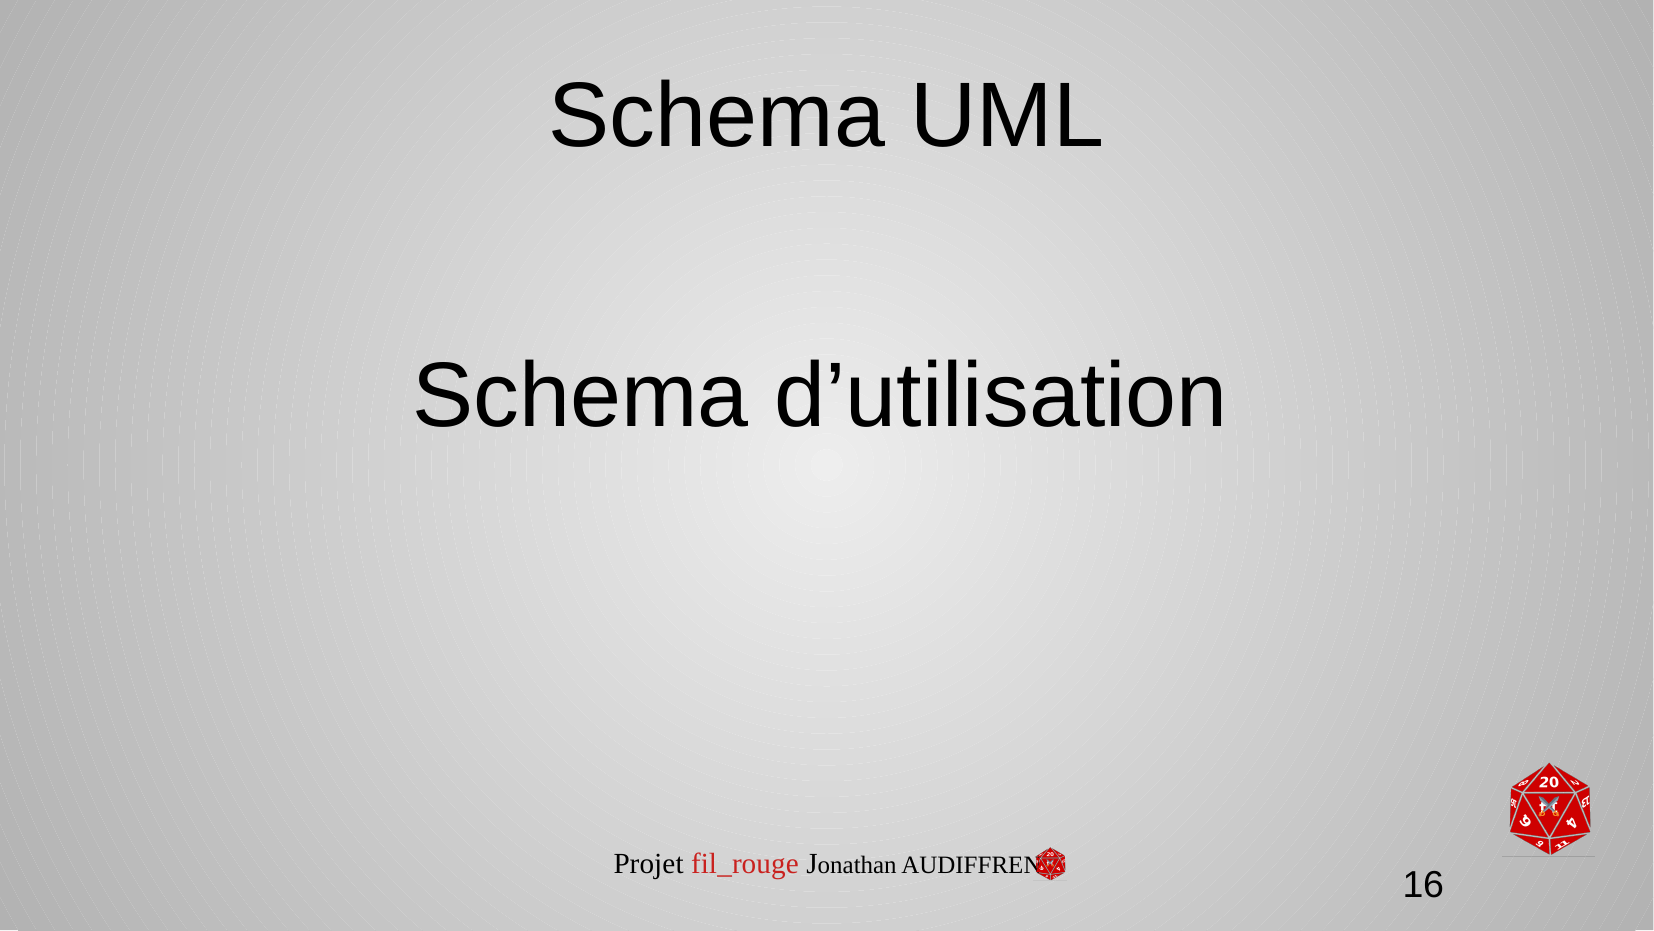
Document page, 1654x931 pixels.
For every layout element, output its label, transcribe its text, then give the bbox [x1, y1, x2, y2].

title Schema UML [82, 37, 1571, 193]
title Schema d’utilisation [76, 317, 1565, 473]
picture [1033, 847, 1067, 881]
picture [1502, 762, 1595, 857]
